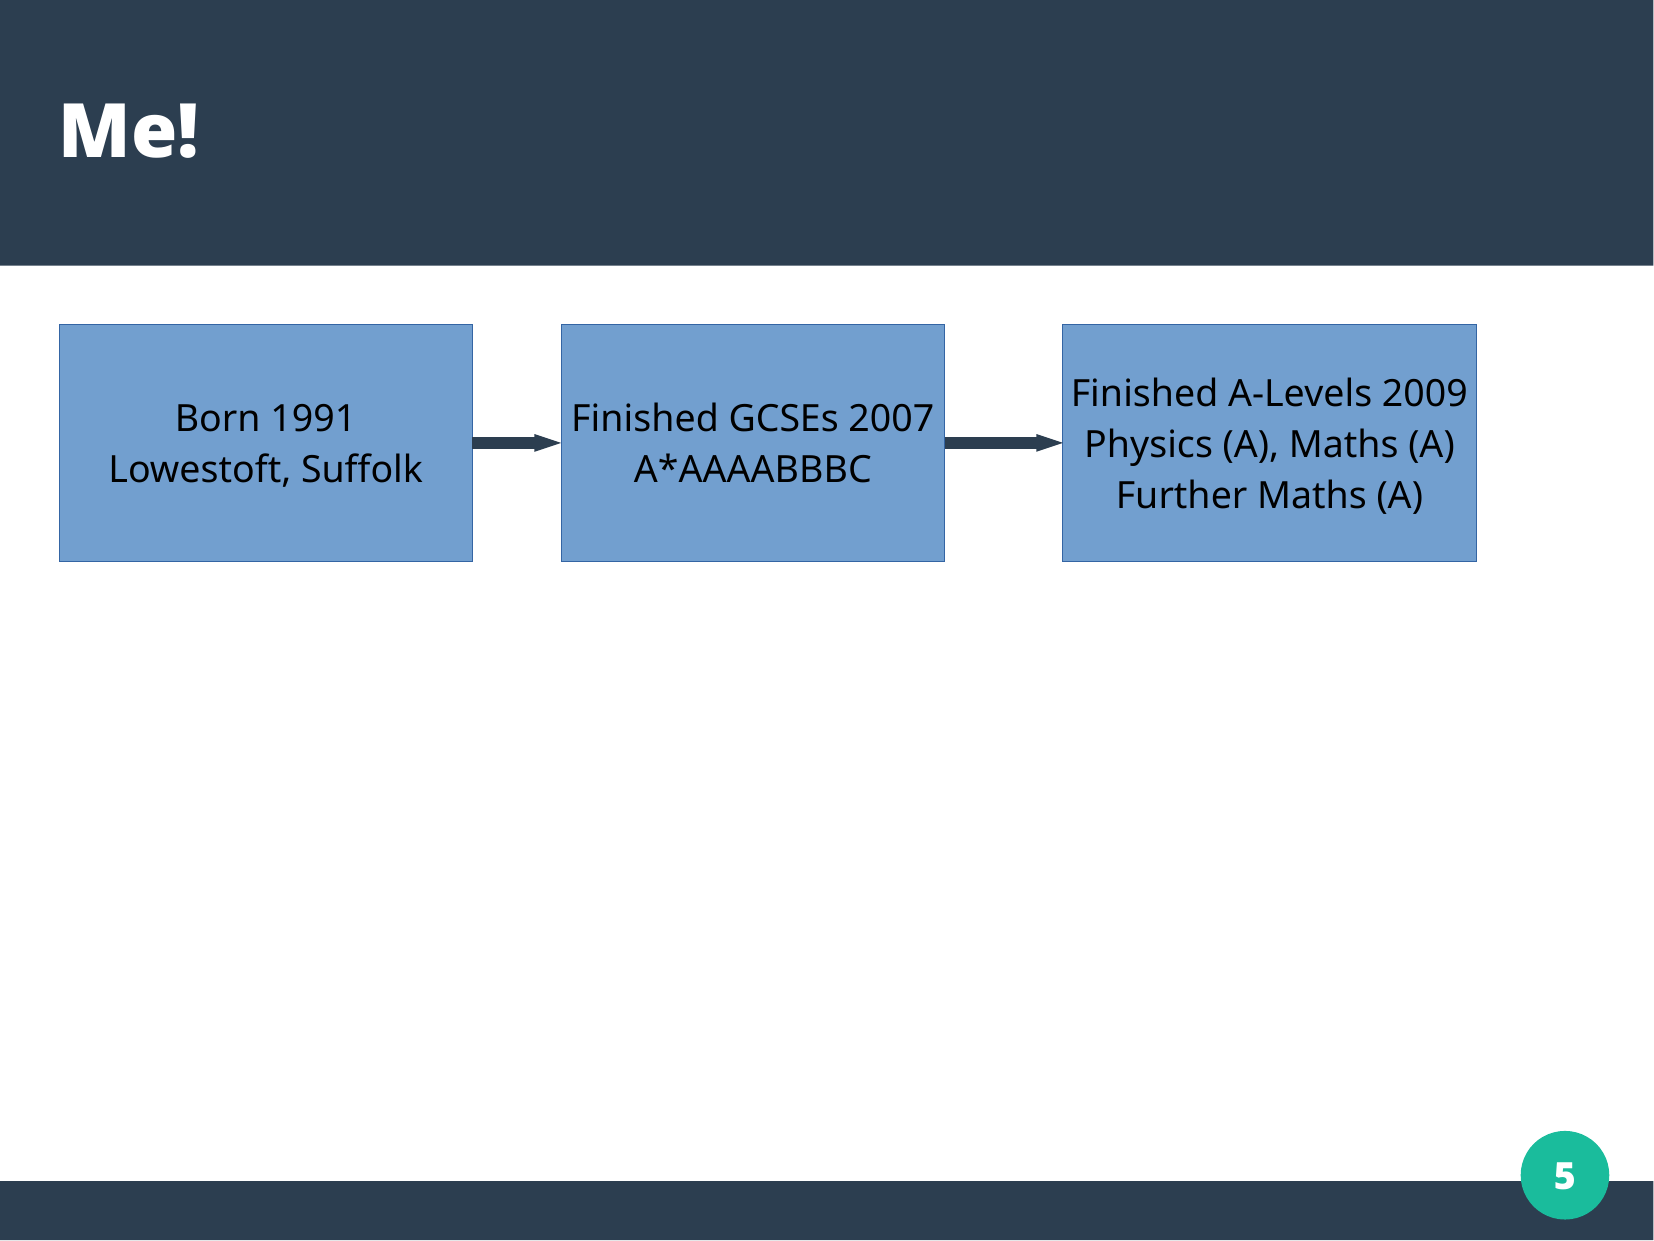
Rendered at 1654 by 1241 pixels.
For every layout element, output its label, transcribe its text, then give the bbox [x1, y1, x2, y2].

text_box Finished A-Levels 2009 Physics (A), Maths (A) Further Maths (A) [1062, 324, 1477, 562]
title Me! [59, 49, 1595, 207]
text_box Finished GCSEs 2007 A*AAAABBBC [561, 324, 945, 562]
text_box Born 1991 Lowestoft, Suffolk [59, 324, 473, 562]
